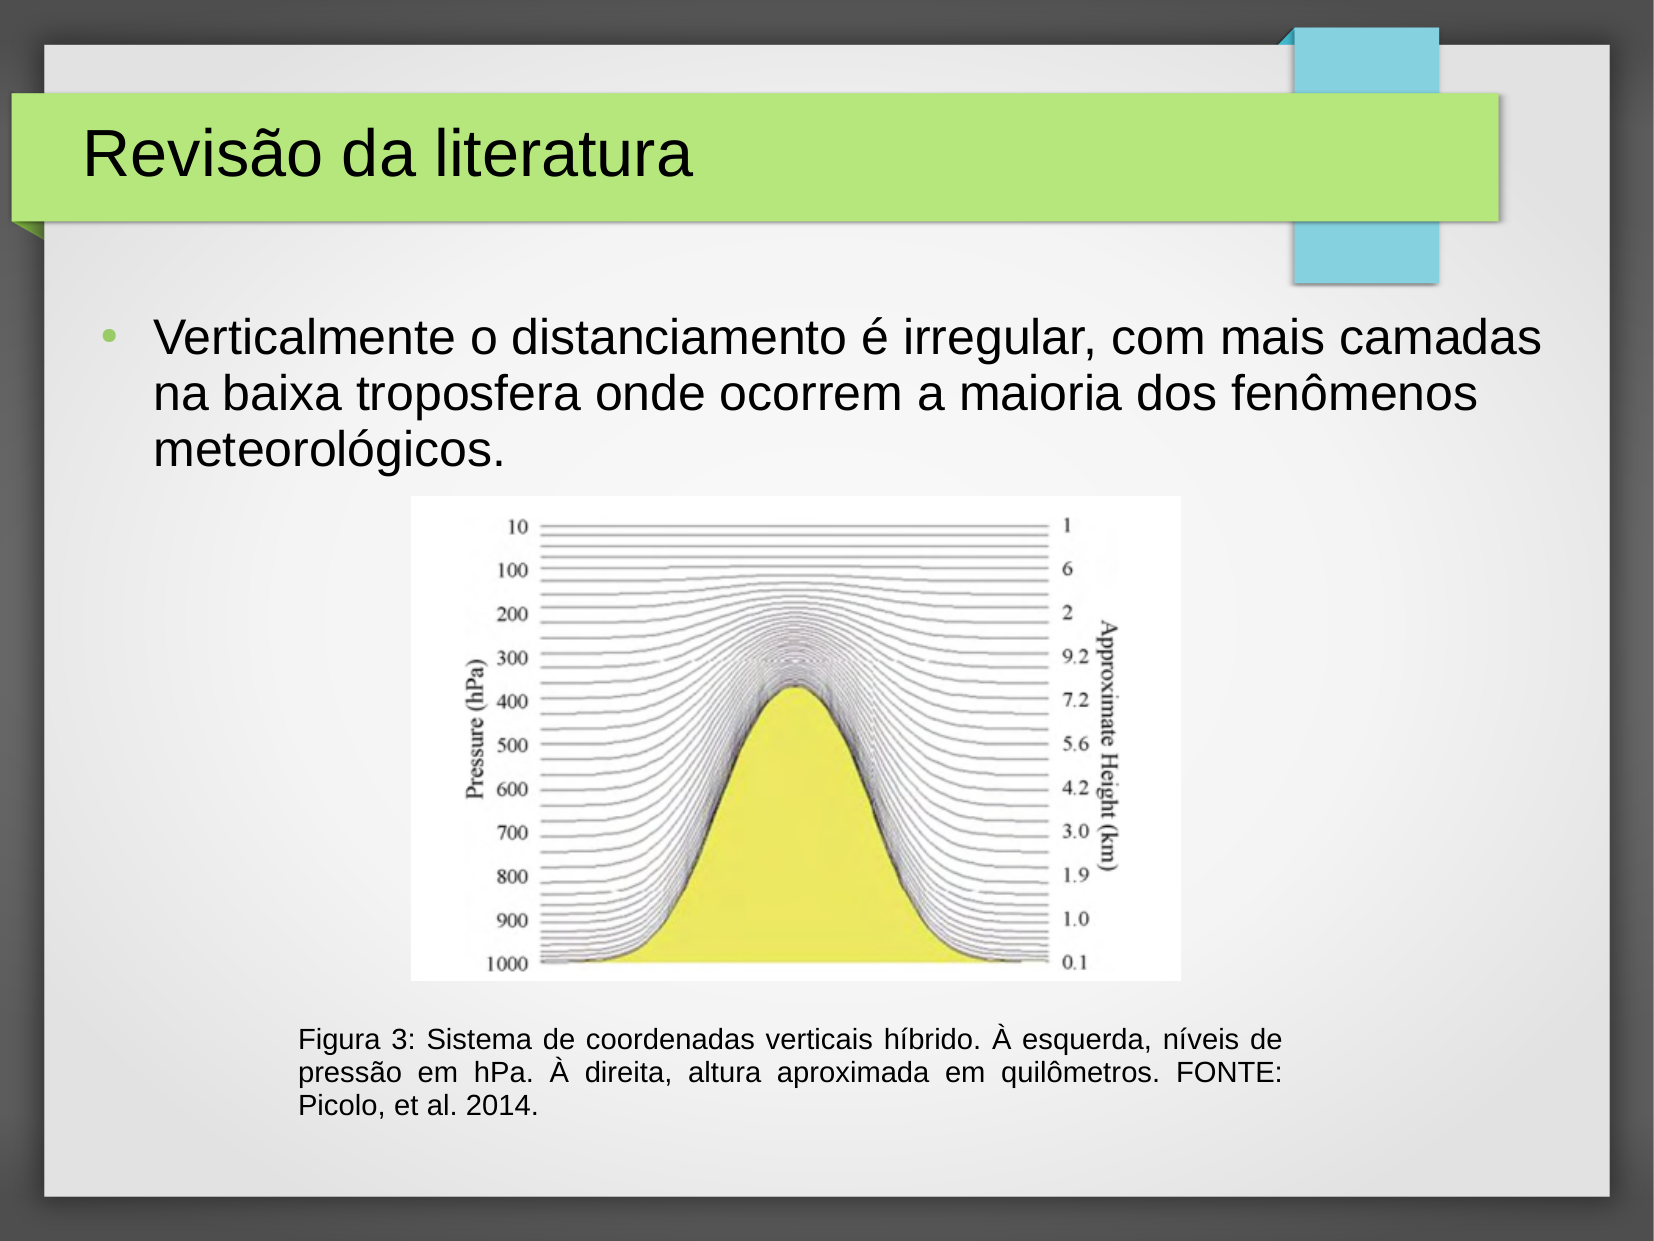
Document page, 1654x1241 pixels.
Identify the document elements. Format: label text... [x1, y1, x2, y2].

list Verticalmente o distanciamento é irregular, com mais camadas na baixa troposfera onde ocorrem a maioria dos fenômenos meteorológicos. [82, 224, 1571, 497]
text_box Figura 3: Sistema de coordenadas verticais híbrido. À esquerda, níveis de pressão em hPa. À direita, altura aproximada em quilômetros. FONTE: Picolo, et al. 2014. [283, 1015, 1300, 1129]
picture [0, 0, 1654, 1241]
title Revisão da literatura [82, 94, 1264, 213]
